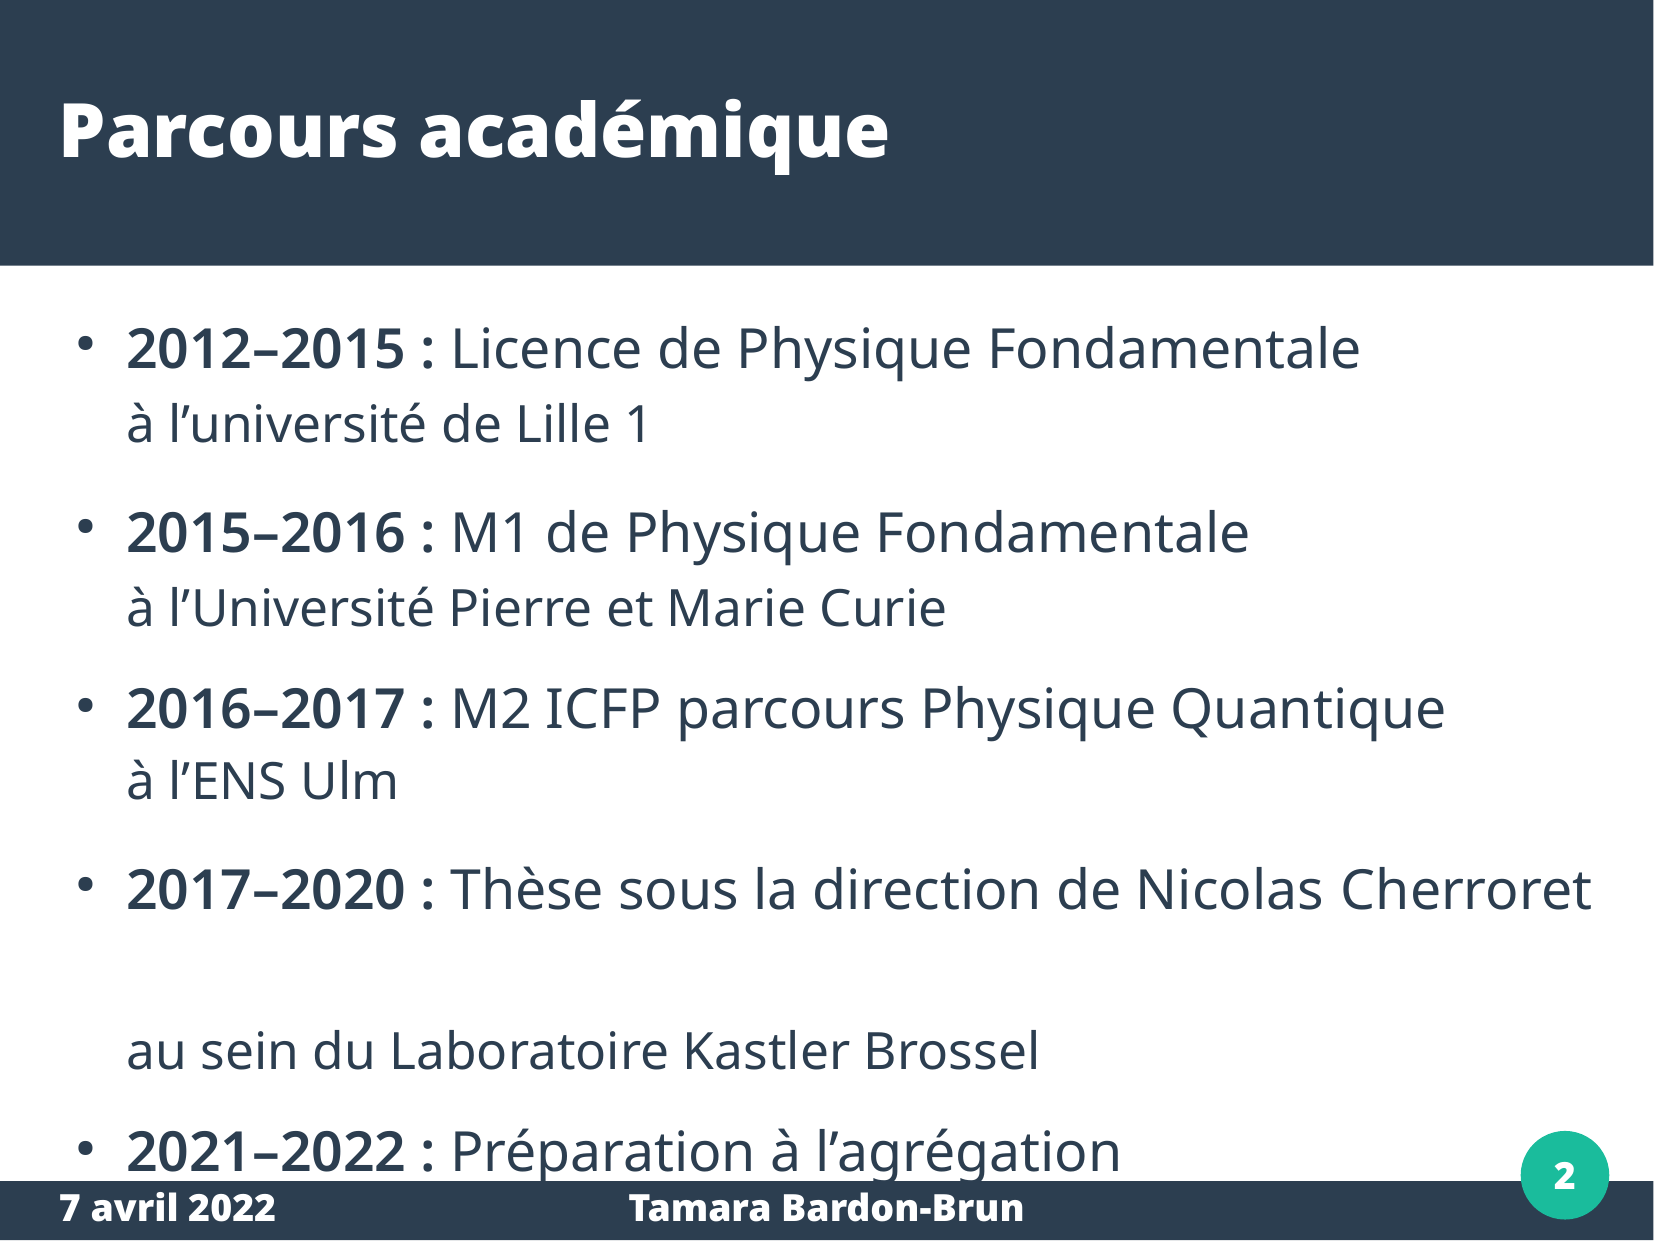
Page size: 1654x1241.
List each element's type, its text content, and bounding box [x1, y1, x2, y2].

title Parcours académique [59, 49, 1595, 207]
list 2012–2015 : Licence de Physique Fondamentale à l’université de Lille 1 2015–2016 : M1 de Physique Fondamentale à l’Université Pierre et Marie Curie 2016–2017 : M2 ICFP parcours Physique Quantique à l’ENS Ulm 2017–2020 : Thèse sous la direction de Nicolas Cherroret au sein du Laboratoire Kastler Brossel 2021–2022 : Préparation à l’agrégation [59, 301, 1595, 1193]
